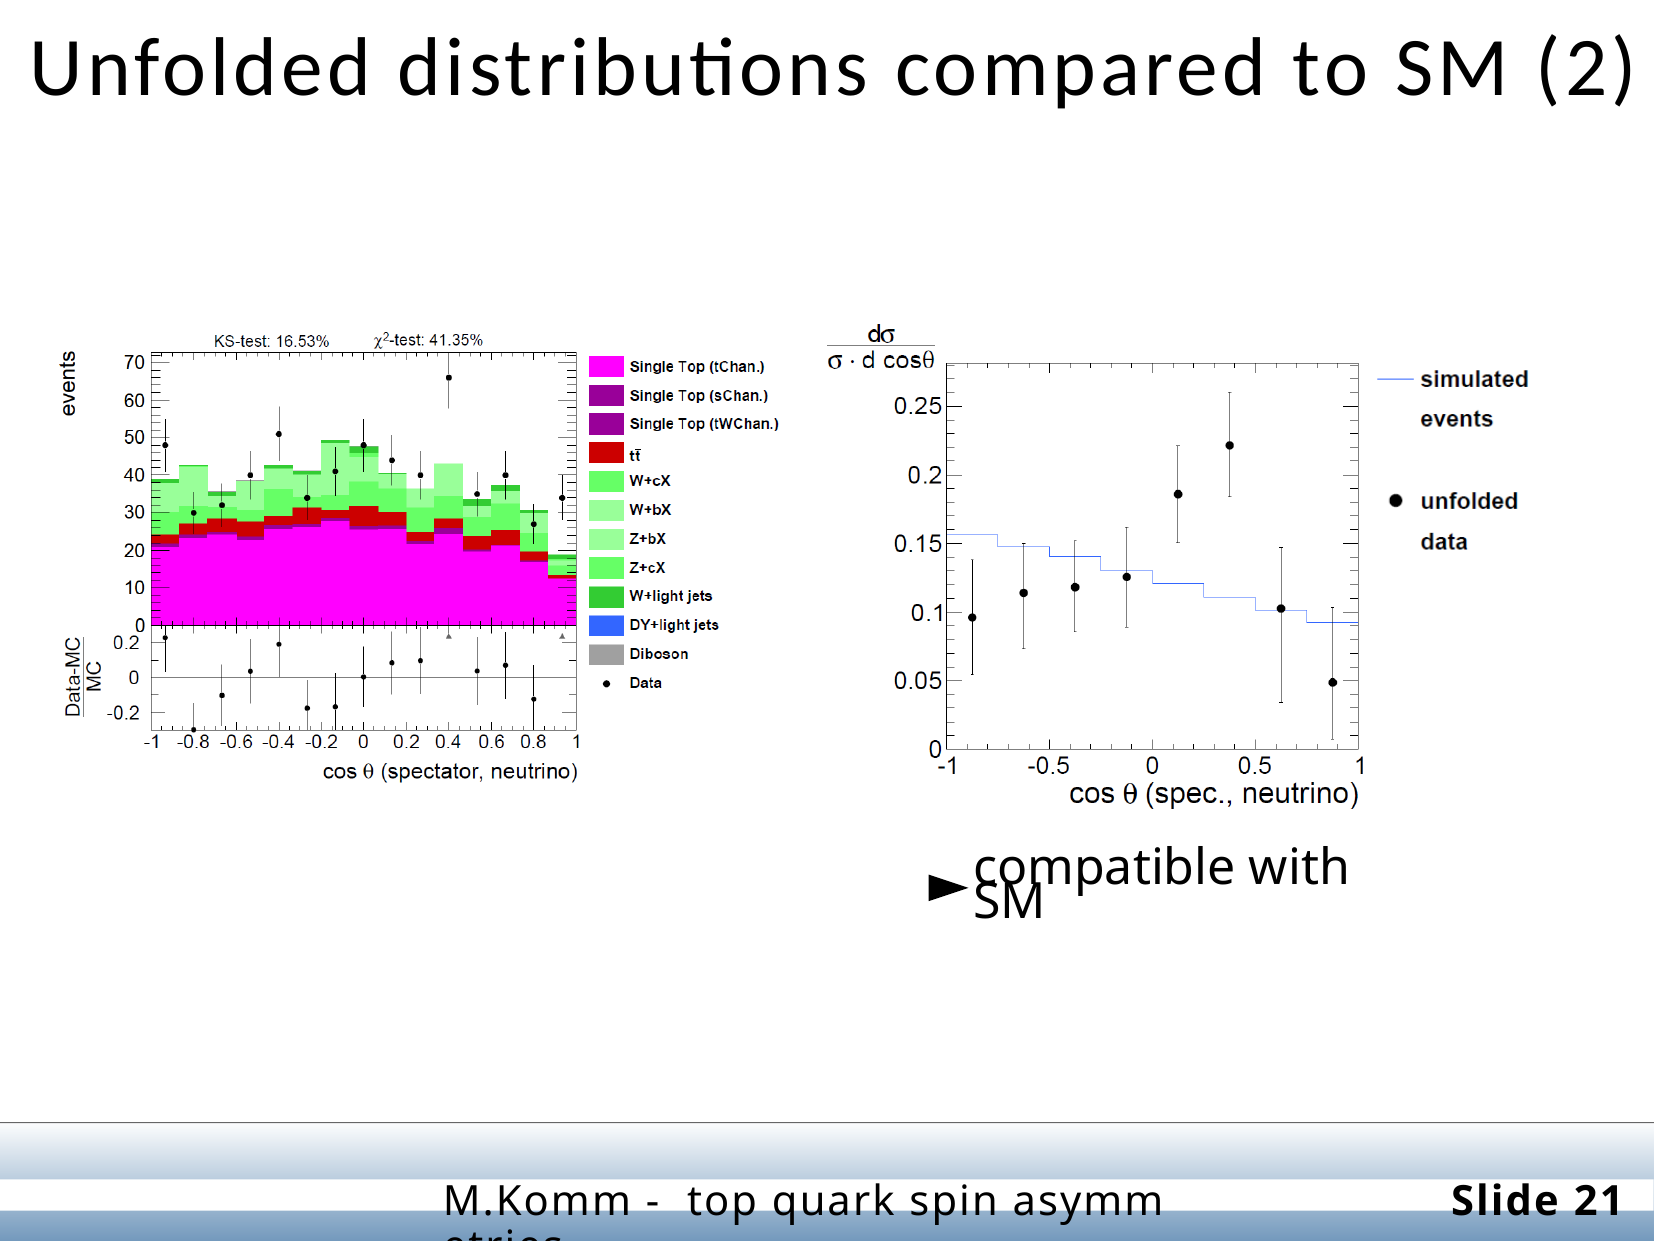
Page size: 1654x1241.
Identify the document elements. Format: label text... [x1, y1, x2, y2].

picture [59, 332, 581, 785]
text_box compatible with SM [973, 857, 1359, 920]
title Unfolded distributions compared to SM (2) [29, 24, 1654, 126]
picture [1370, 363, 1537, 561]
picture [585, 353, 781, 693]
picture [820, 324, 1365, 811]
